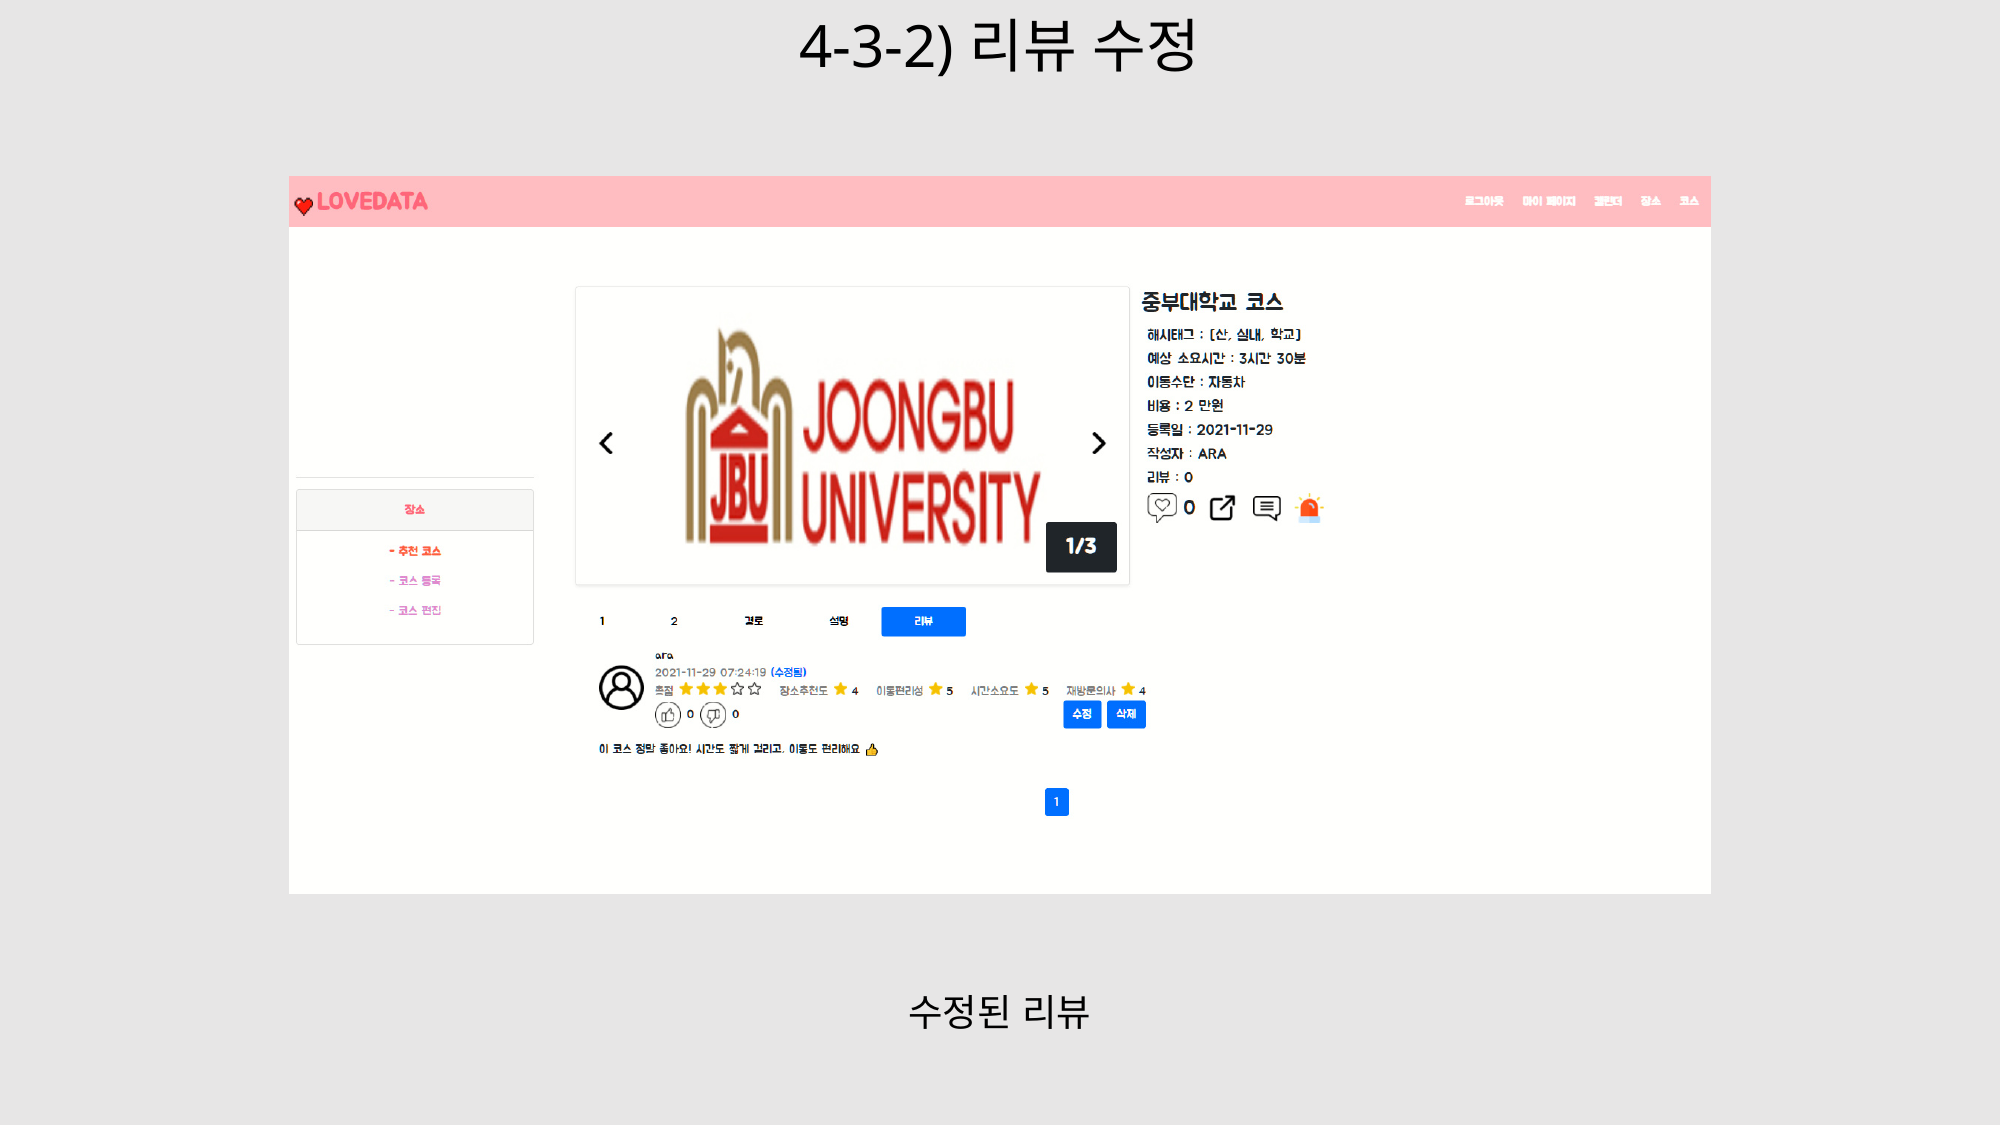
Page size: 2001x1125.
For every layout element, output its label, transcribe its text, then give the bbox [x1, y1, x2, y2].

text_box 수정된 리뷰 [893, 981, 1107, 1042]
picture [289, 176, 1711, 894]
text_box 4-3-2) 리뷰 수정 [564, 2, 1436, 87]
